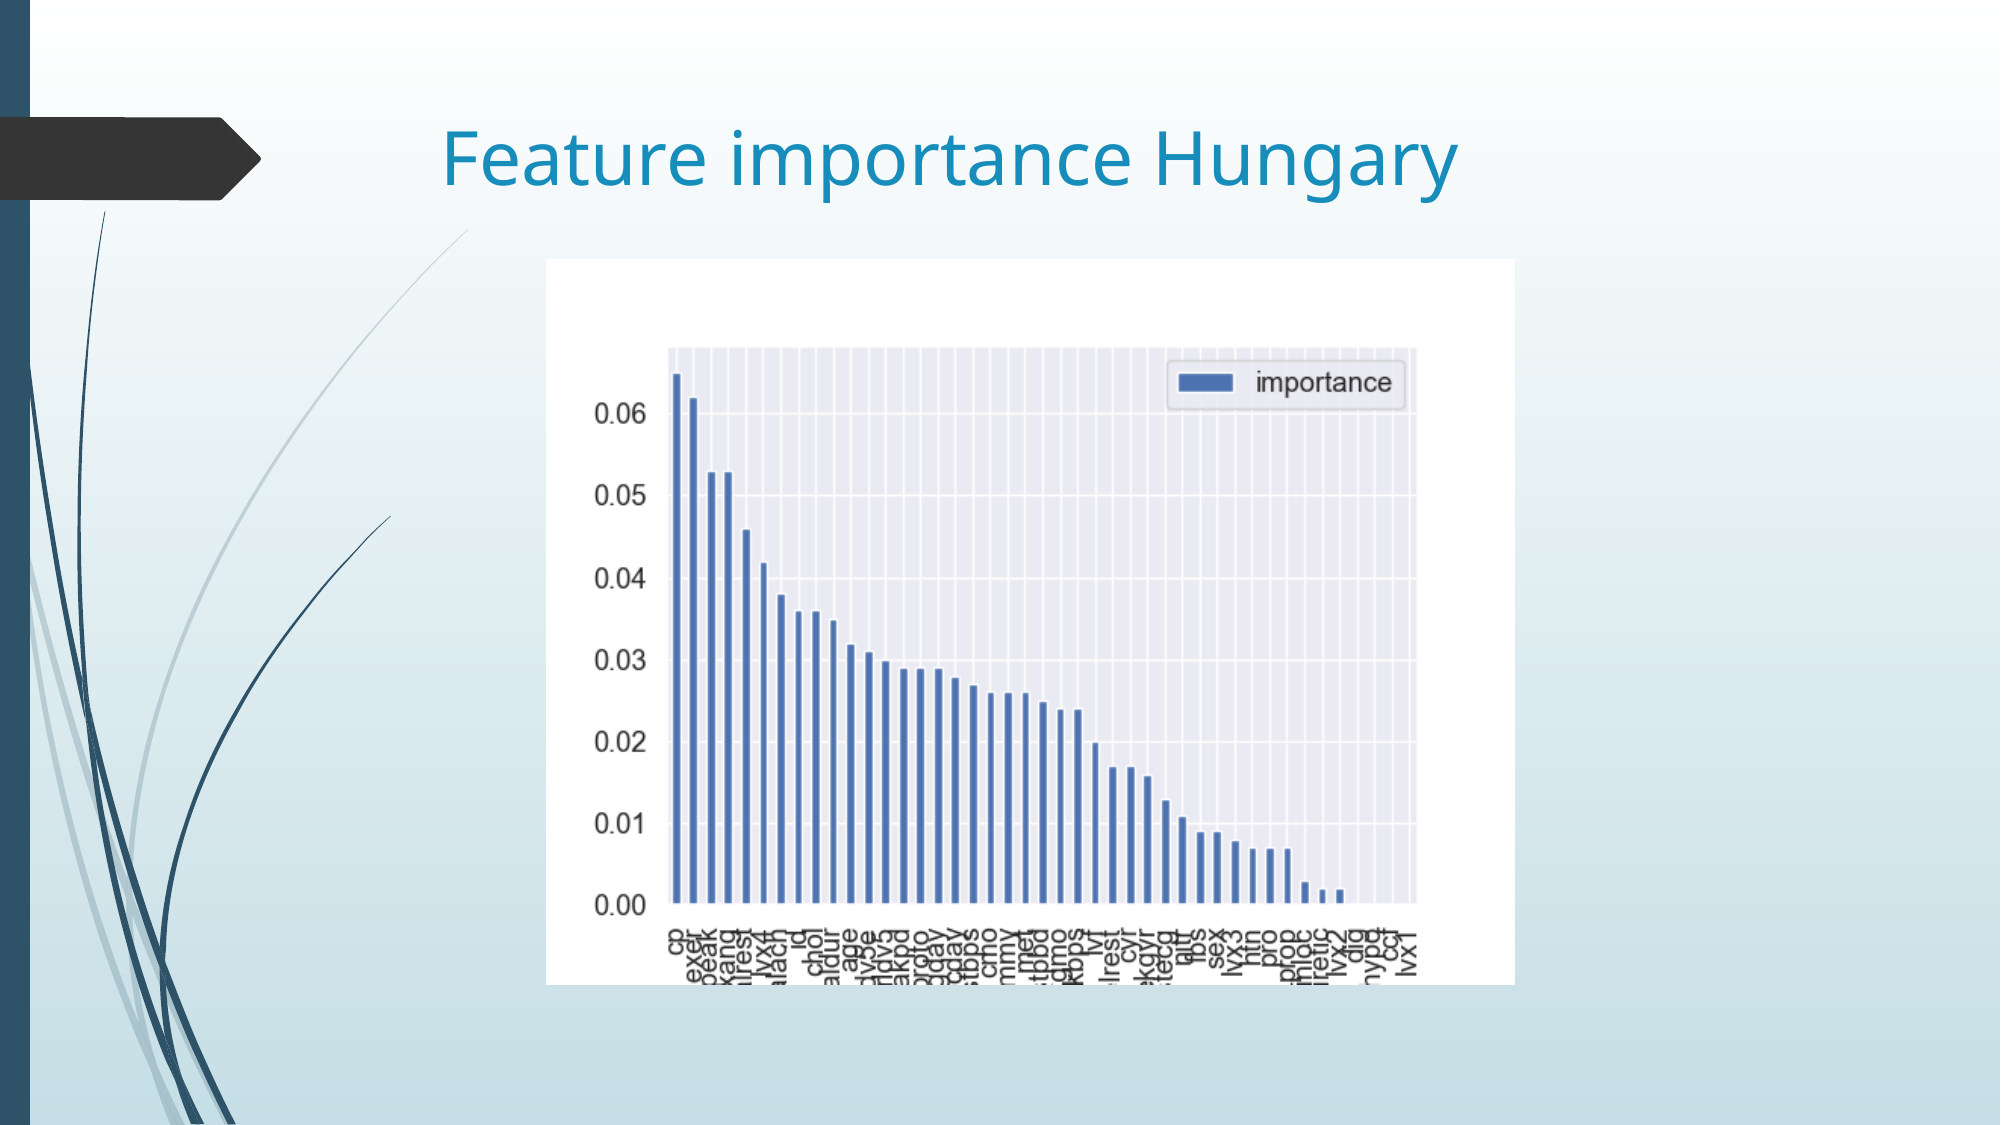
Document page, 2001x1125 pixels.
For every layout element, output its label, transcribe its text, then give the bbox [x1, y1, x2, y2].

title Feature importance Hungary [425, 102, 1888, 313]
picture [546, 259, 1515, 985]
